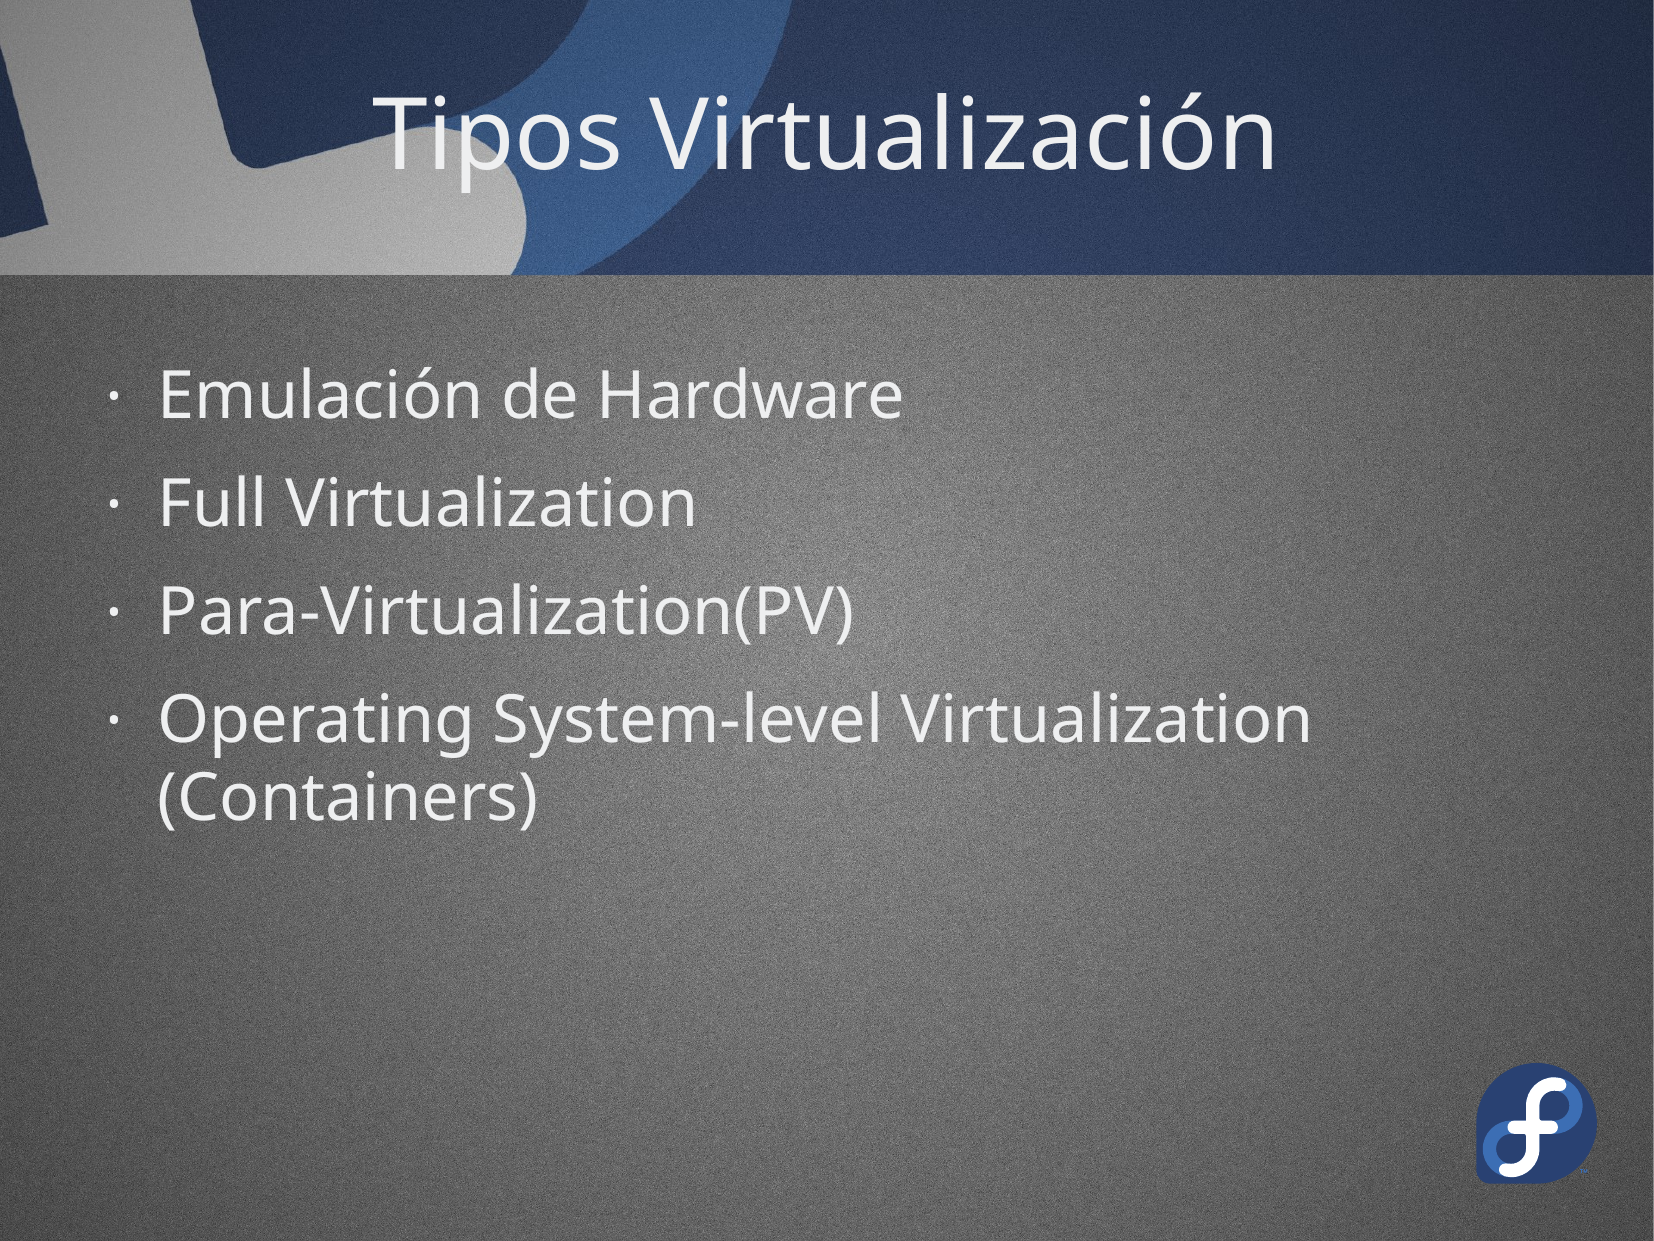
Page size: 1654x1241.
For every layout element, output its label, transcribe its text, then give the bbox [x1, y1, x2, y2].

text_box Emulación de Hardware Full Virtualization Para-Virtualization(PV) Operating System-level Virtualization (Containers) [88, 354, 1565, 1154]
picture [0, 0, 1654, 1241]
text_box Tipos Virtualización [88, 29, 1565, 237]
